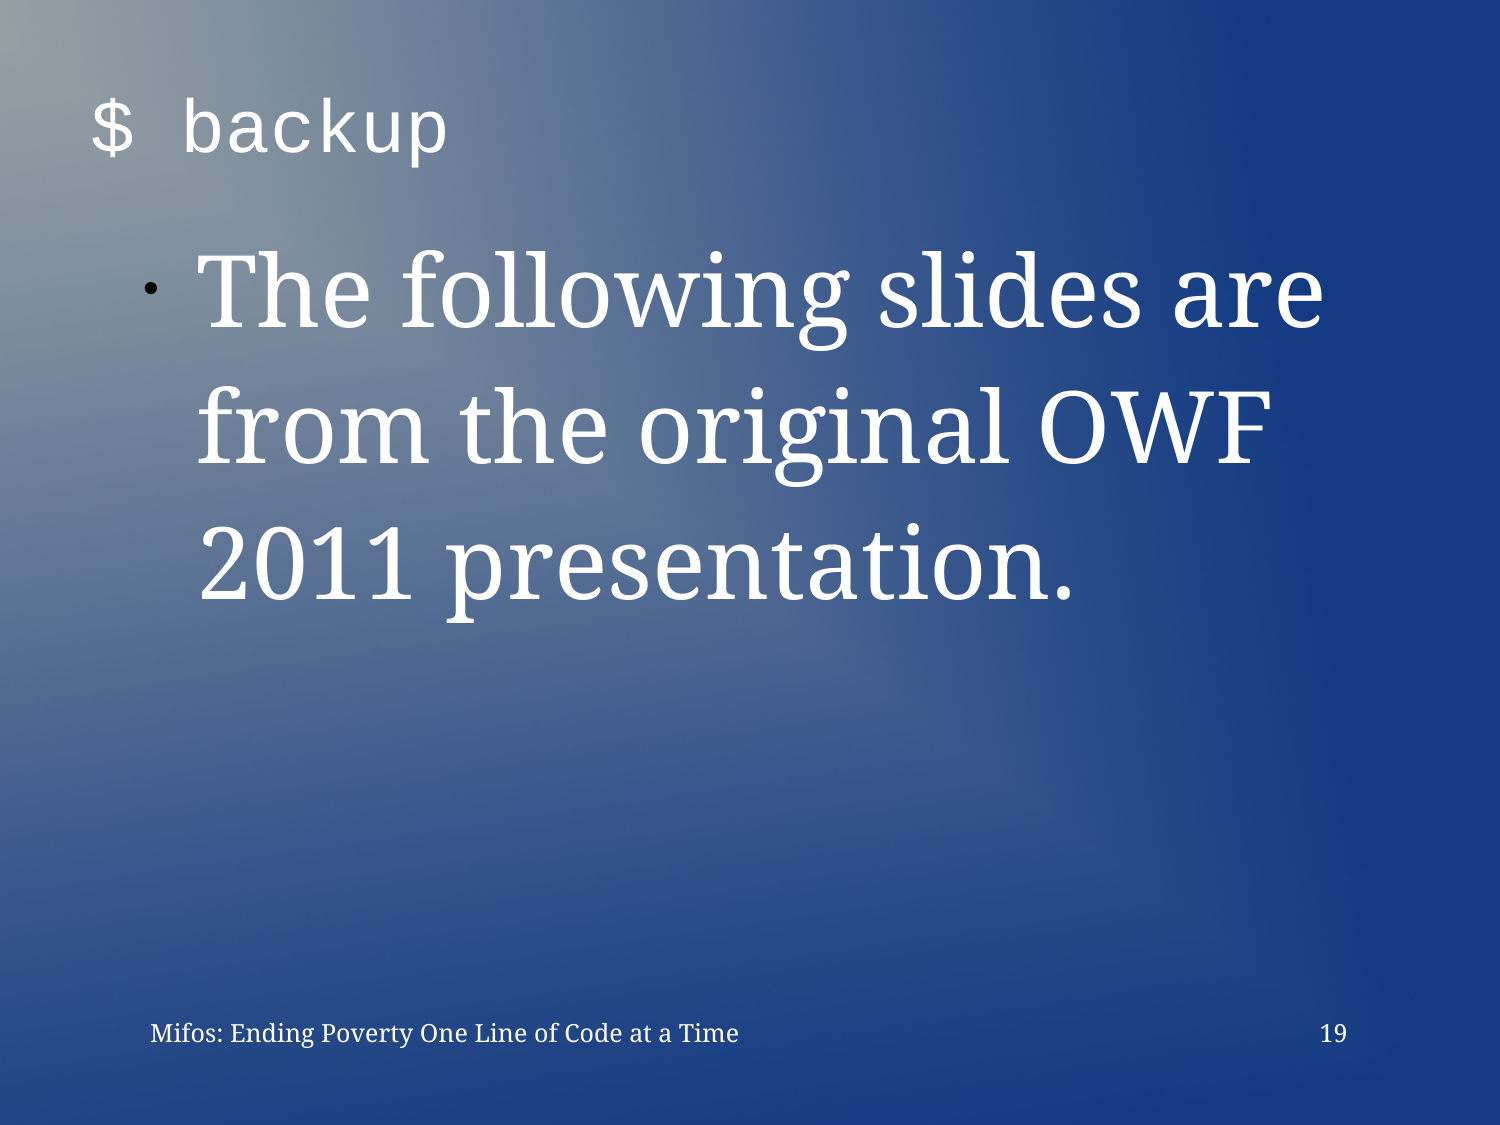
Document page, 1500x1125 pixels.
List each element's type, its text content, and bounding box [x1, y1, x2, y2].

picture [0, 0, 1500, 1125]
title $ backup [75, 62, 1313, 175]
footer Mifos: Ending Poverty One Line of Code at a Time [135, 1009, 885, 1070]
slide_number <number> [1012, 1009, 1363, 1070]
list The following slides are from the original OWF 2011 presentation. [110, 212, 1398, 813]
